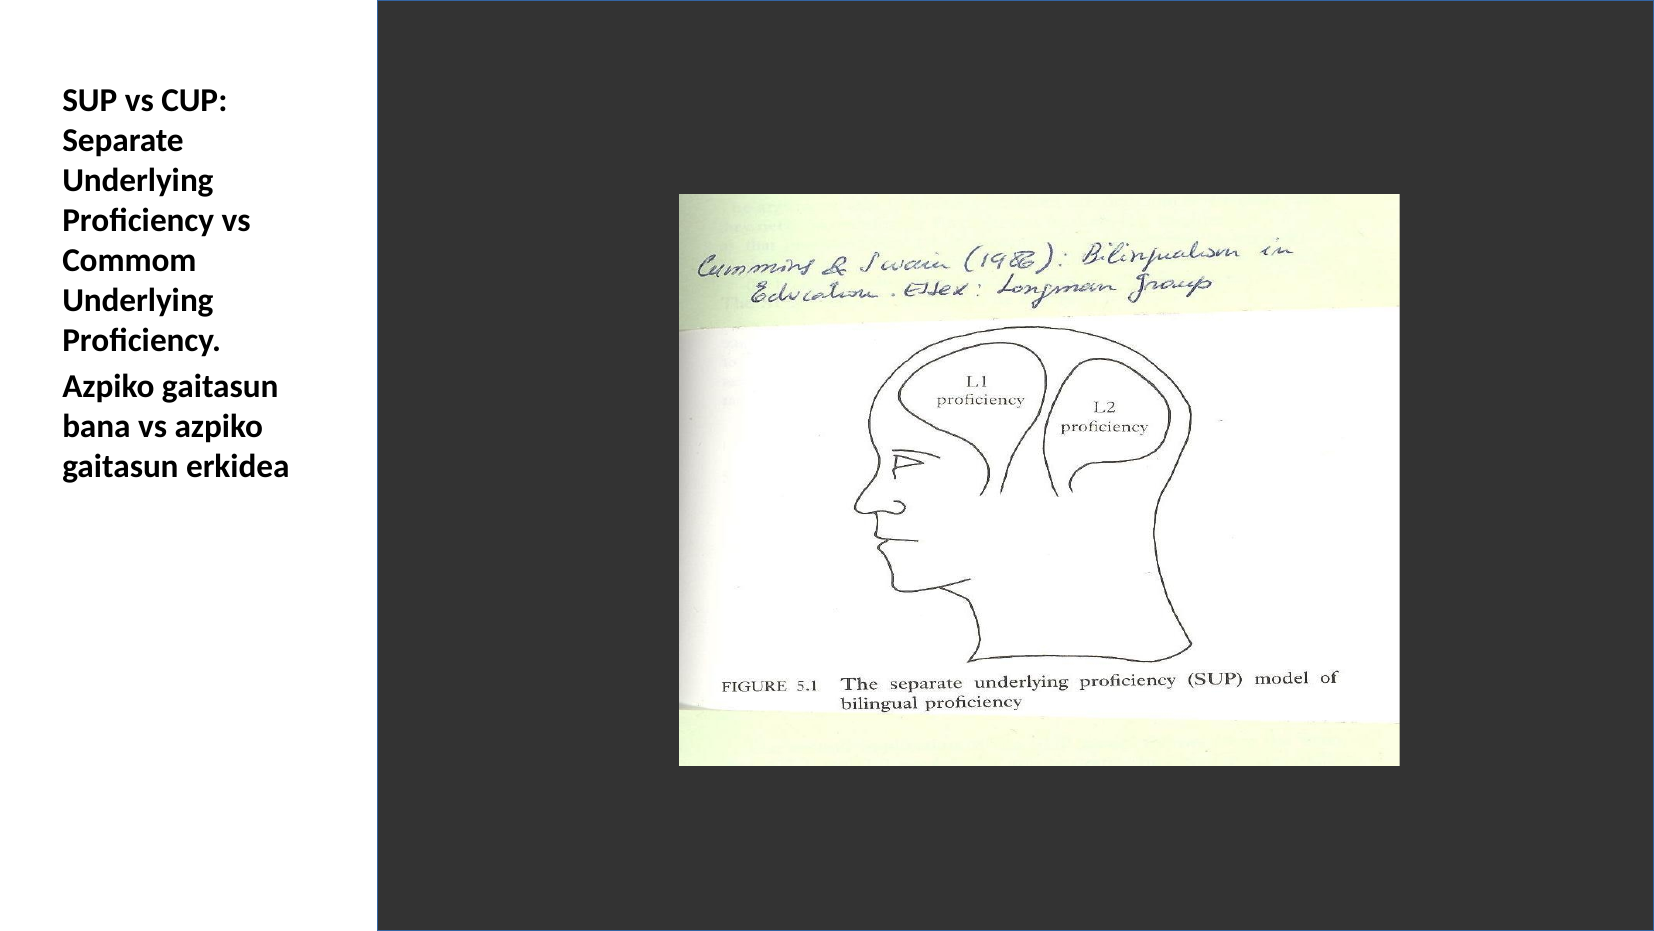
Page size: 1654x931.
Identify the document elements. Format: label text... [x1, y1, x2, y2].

picture [679, 194, 1400, 766]
list SUP vs CUP: Separate Underlying Proficiency vs Commom Underlying Proficiency. Azpiko gaitasun bana vs azpiko gaitasun erkidea [47, 70, 343, 814]
